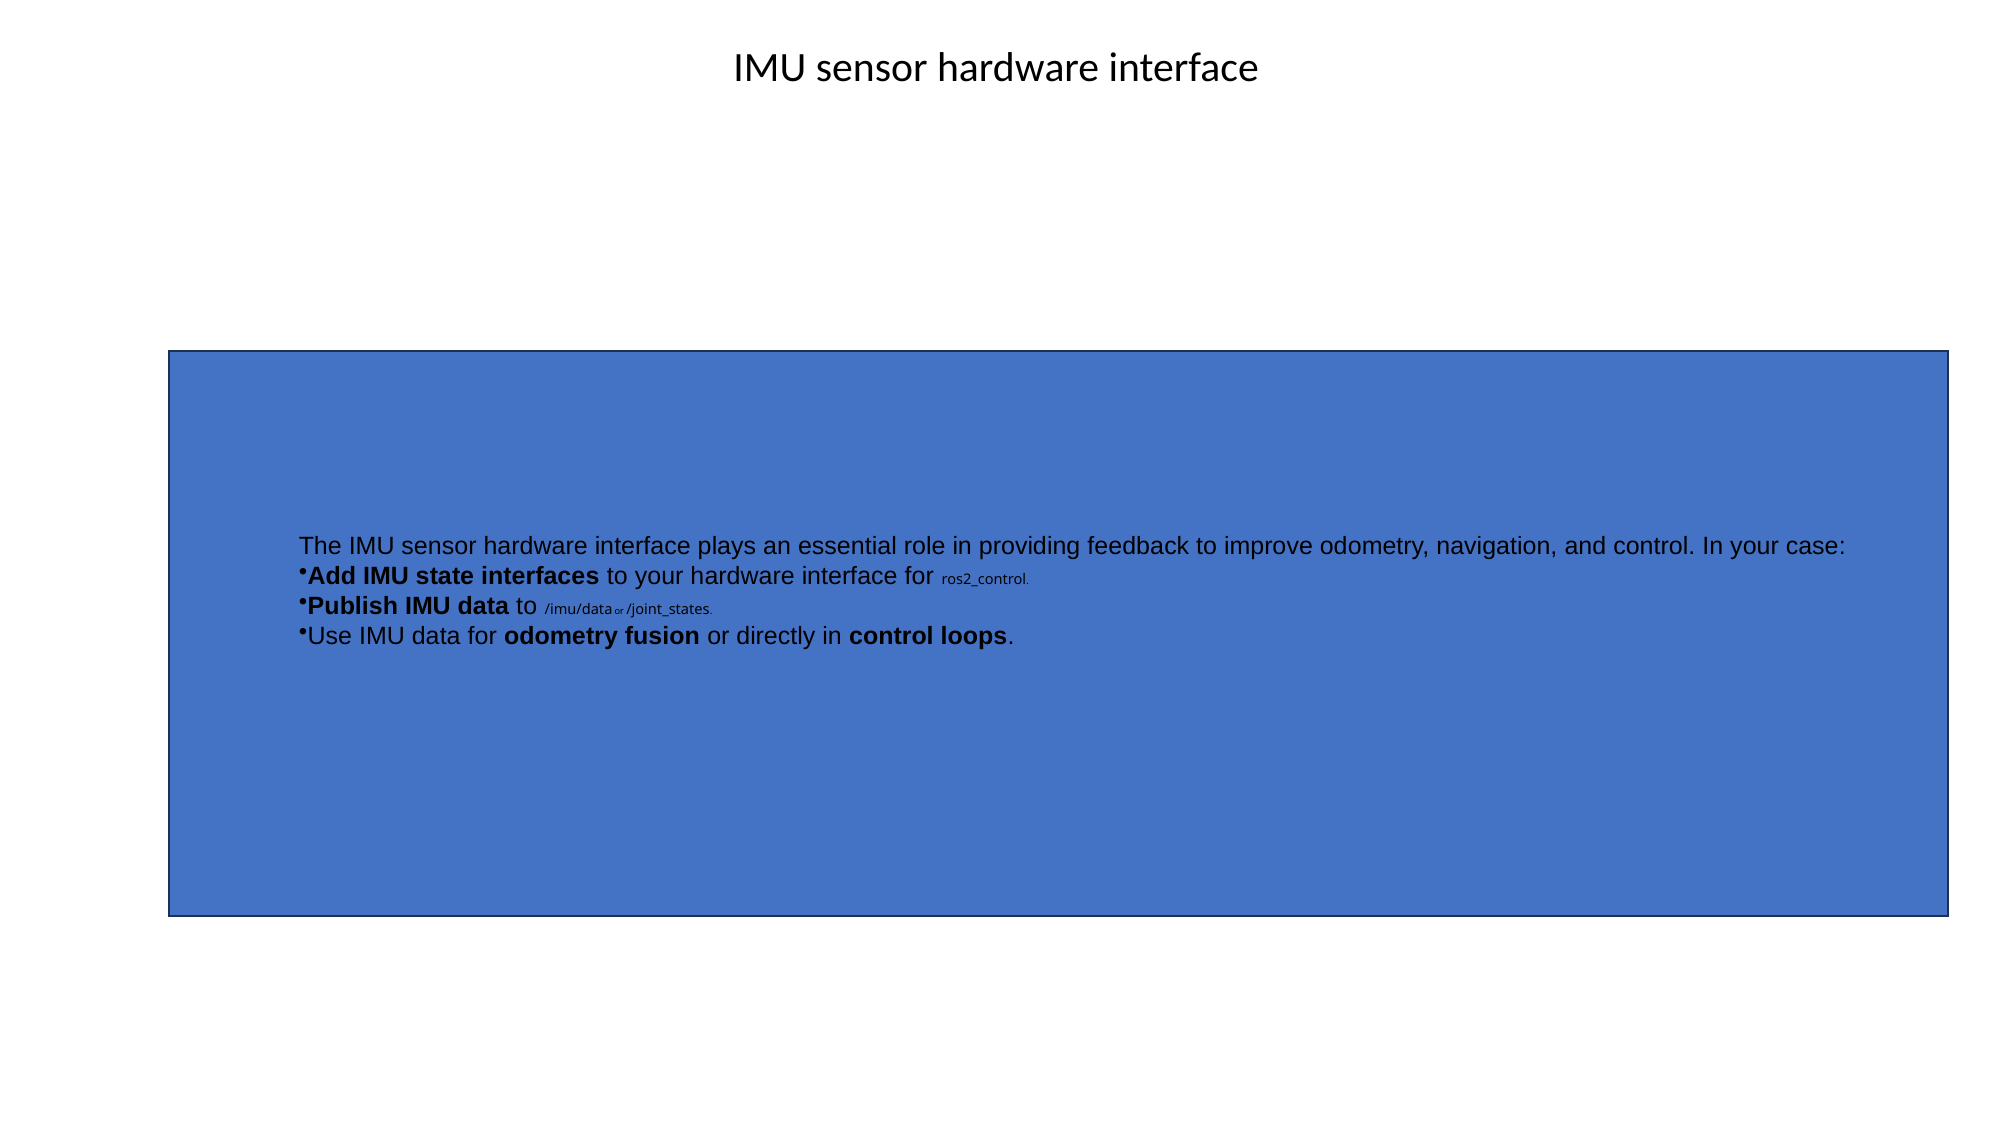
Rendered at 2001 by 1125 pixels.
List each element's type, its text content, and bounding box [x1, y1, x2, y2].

text_box The IMU sensor hardware interface plays an essential role in providing feedback to improve odometry, navigation, and control. In your case: Add IMU state interfaces to your hardware interface for ros2_control. Publish IMU data to /imu/data or /joint_states. Use IMU data for odometry fusion or directly in control loops. [283, 522, 2000, 688]
text_box IMU sensor hardware interface [718, 32, 1719, 98]
text_box [169, 351, 1949, 917]
